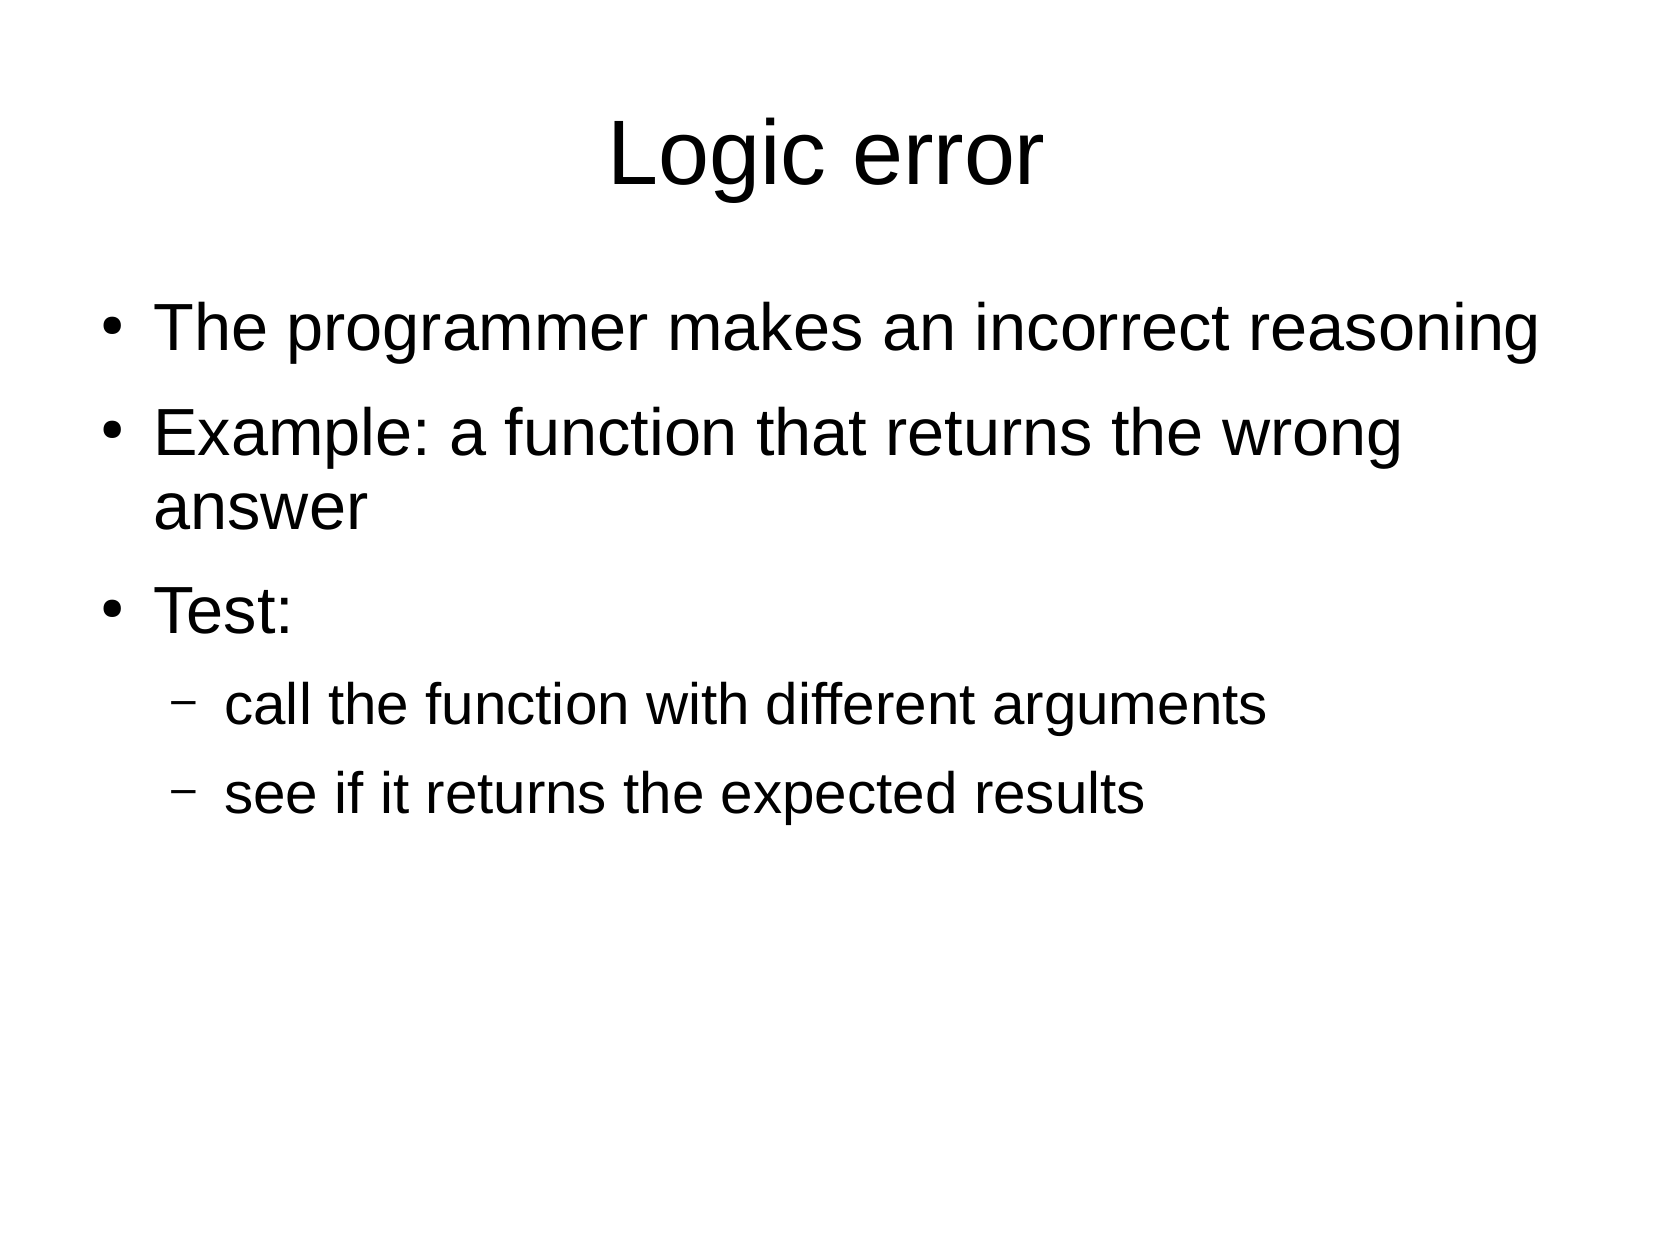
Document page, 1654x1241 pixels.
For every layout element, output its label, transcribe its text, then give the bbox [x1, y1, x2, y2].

title Logic error [82, 49, 1571, 257]
list The programmer makes an incorrect reasoning Example: a function that returns the wrong answer Test: call the function with different arguments see if it returns the expected results [82, 290, 1571, 1010]
